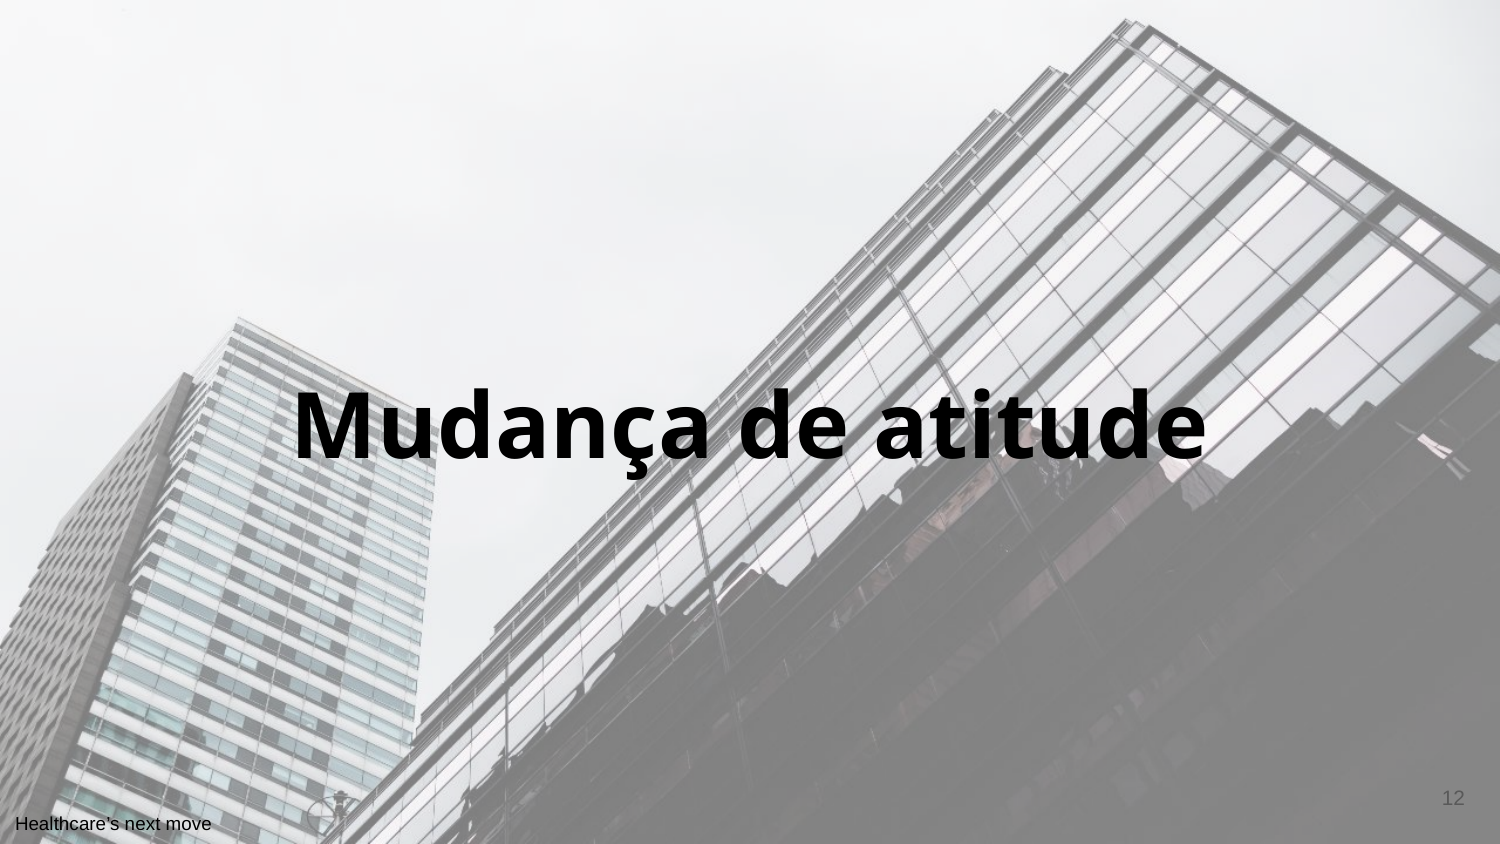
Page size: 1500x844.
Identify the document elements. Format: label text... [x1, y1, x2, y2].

picture [0, 0, 1500, 844]
title Mudança de atitude [51, 352, 1449, 491]
slide_number <number> [1389, 764, 1480, 830]
